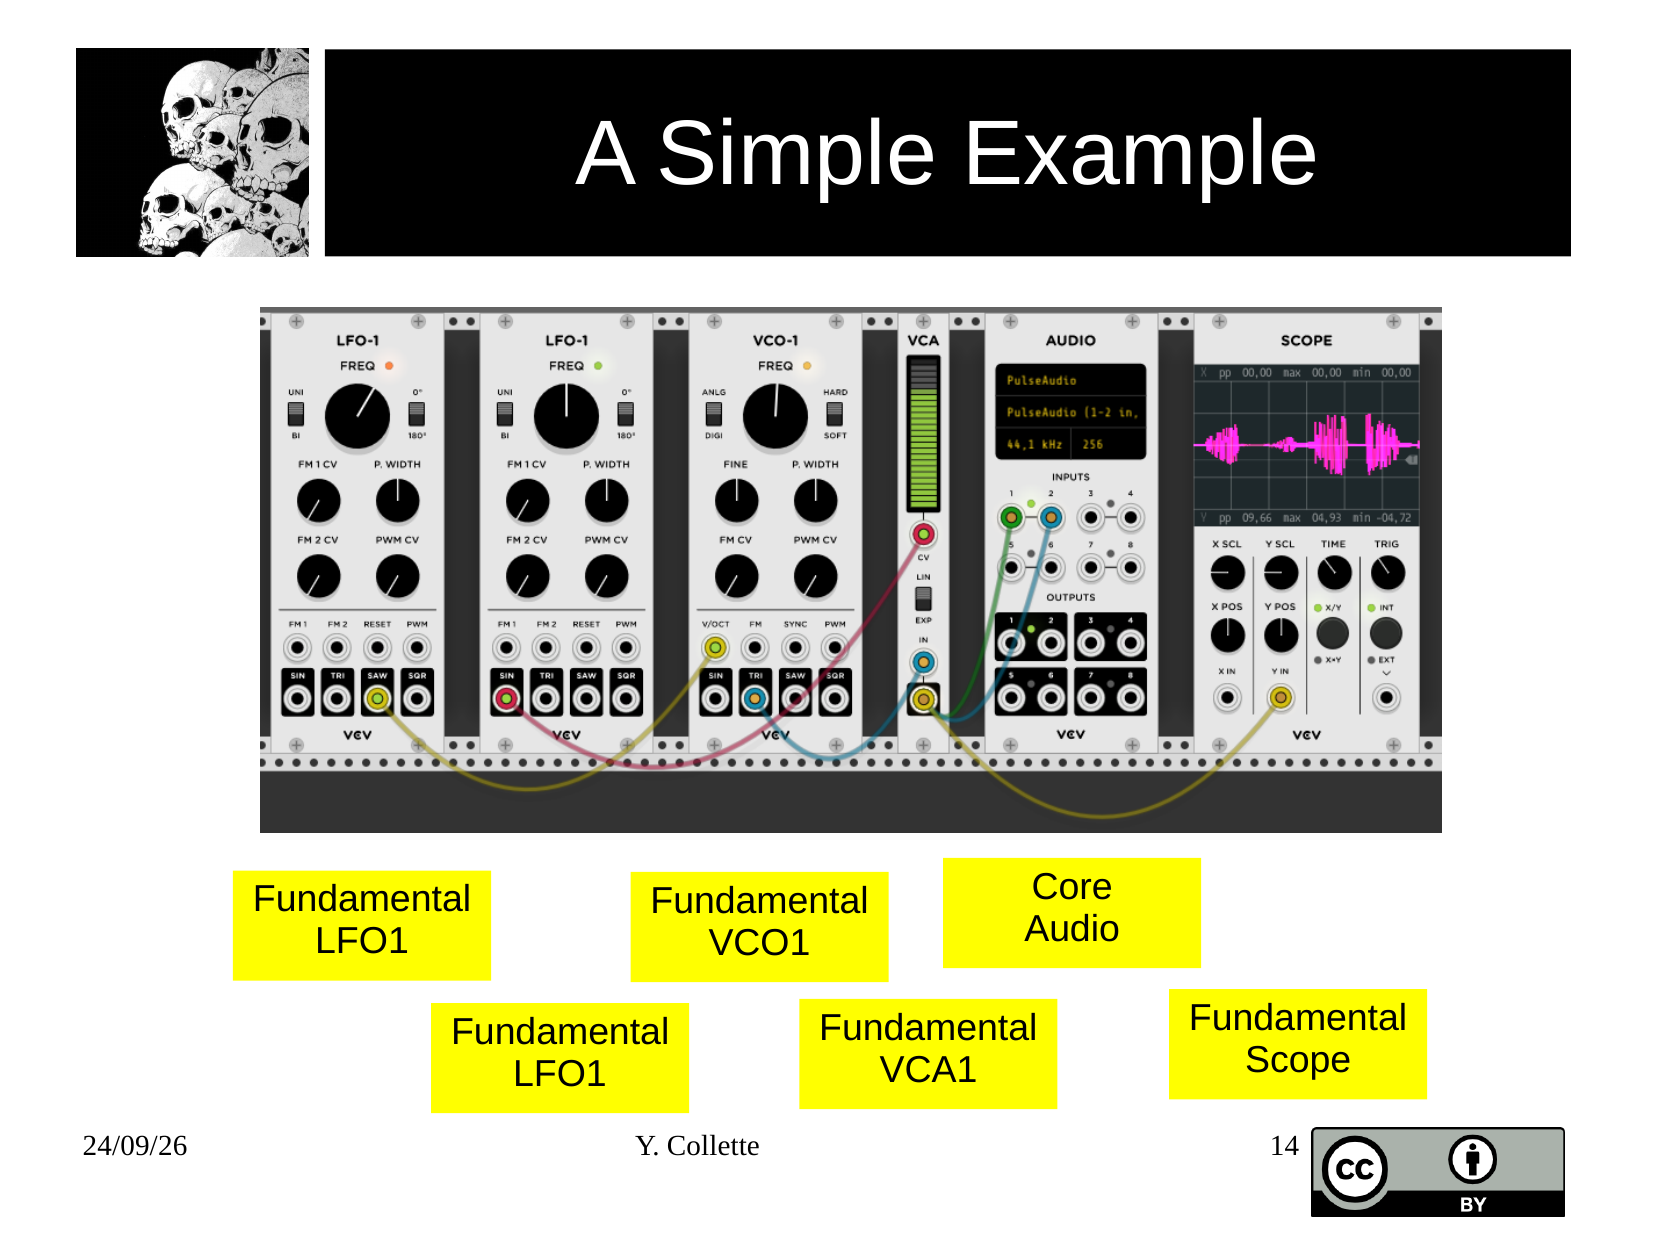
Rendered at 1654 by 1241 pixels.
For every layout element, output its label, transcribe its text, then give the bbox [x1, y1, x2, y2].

picture [260, 307, 1442, 833]
picture [76, 48, 309, 257]
picture [1311, 1127, 1565, 1217]
text_box Core Audio [943, 857, 1202, 969]
text_box Fundamental VCA1 [799, 998, 1058, 1110]
text_box Fundamental Scope [1169, 989, 1428, 1100]
text_box Fundamental VCO1 [630, 871, 889, 983]
text_box Fundamental LFO1 [232, 870, 492, 981]
title A Simple Example [324, 49, 1571, 257]
text_box Fundamental LFO1 [431, 1003, 690, 1114]
